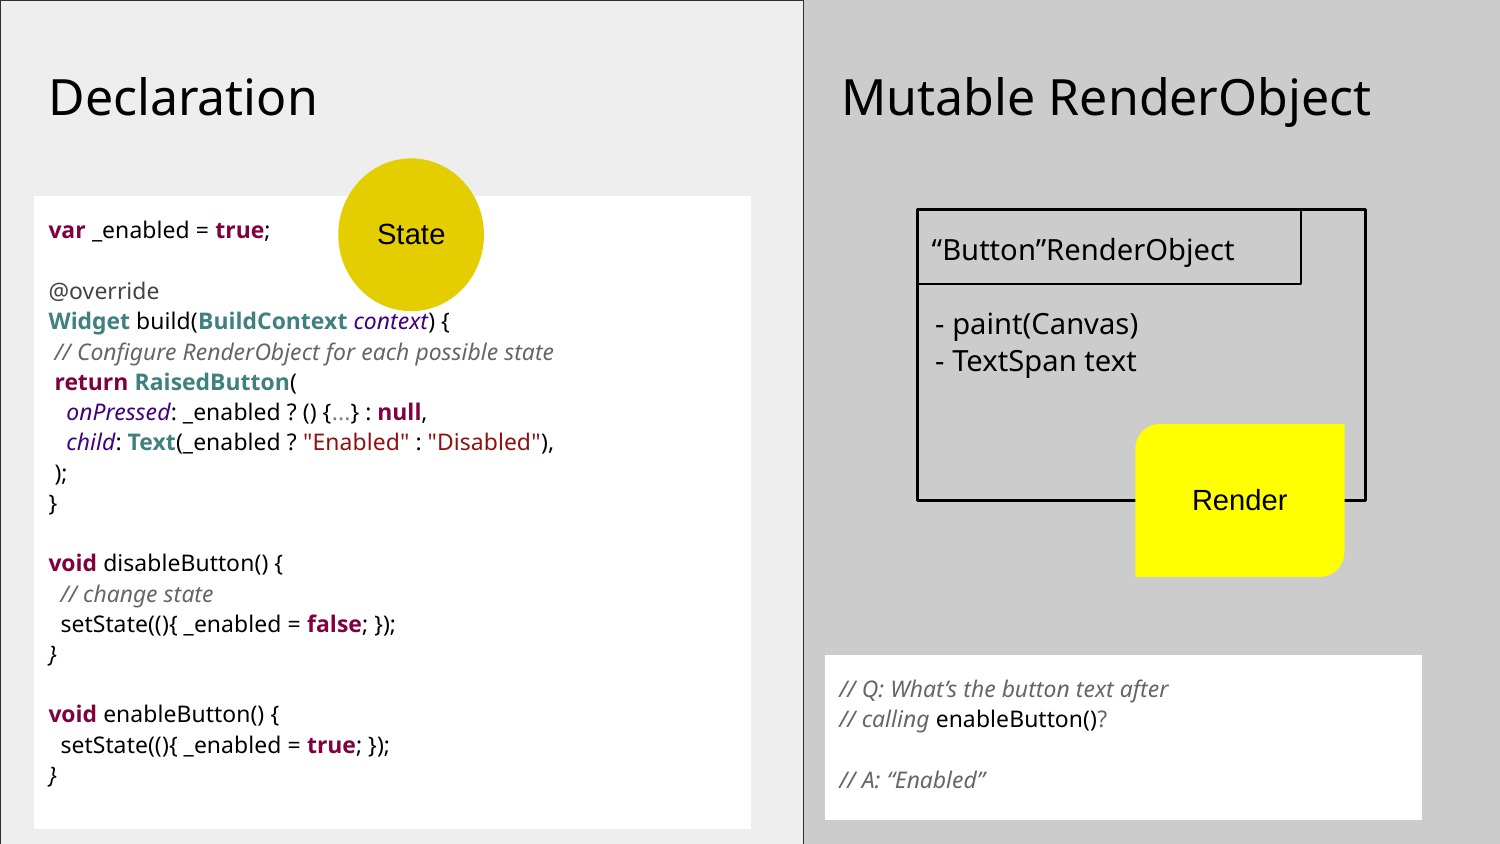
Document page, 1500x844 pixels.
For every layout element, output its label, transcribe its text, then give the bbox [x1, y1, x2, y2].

text_box child: Text(_enabled ? "Enabled" : "Disabled"), [48, 426, 737, 459]
text_box Mutable RenderObject [841, 61, 1442, 123]
text_box void enableButton() { [48, 698, 338, 728]
text_box Widget build(BuildContext context) { [48, 305, 544, 335]
text_box - paint(Canvas) [935, 302, 1198, 339]
text_box // Configure RenderObject for each possible state [48, 335, 737, 364]
text_box @override [48, 275, 173, 304]
text_box // Q: What’s the button text after [839, 672, 1307, 702]
text_box } [48, 758, 72, 788]
text_box // A: “Enabled” [839, 763, 1046, 792]
text_box onPressed: _enabled ? () {...} : null, [48, 395, 613, 426]
text_box } [48, 486, 72, 516]
text_box // calling enableButton()? [839, 703, 1197, 732]
text_box void disableButton() { [48, 547, 352, 580]
text_box ); [48, 456, 90, 485]
text_box setState((){ _enabled = false; }); [48, 607, 544, 640]
text_box “Button”RenderObject [931, 228, 1282, 265]
text_box } [48, 637, 72, 667]
text_box setState((){ _enabled = true; }); [48, 728, 530, 761]
text_box return RaisedButton( [48, 365, 338, 395]
text_box Render [1192, 483, 1288, 519]
text_box - TextSpan text [935, 339, 1198, 376]
text_box // change state [48, 577, 283, 606]
text_box var _enabled = true; [48, 214, 324, 247]
text_box Declaration [48, 61, 379, 123]
text_box [1, 1, 803, 844]
text_box State [377, 218, 446, 254]
text_box [804, 0, 1500, 844]
